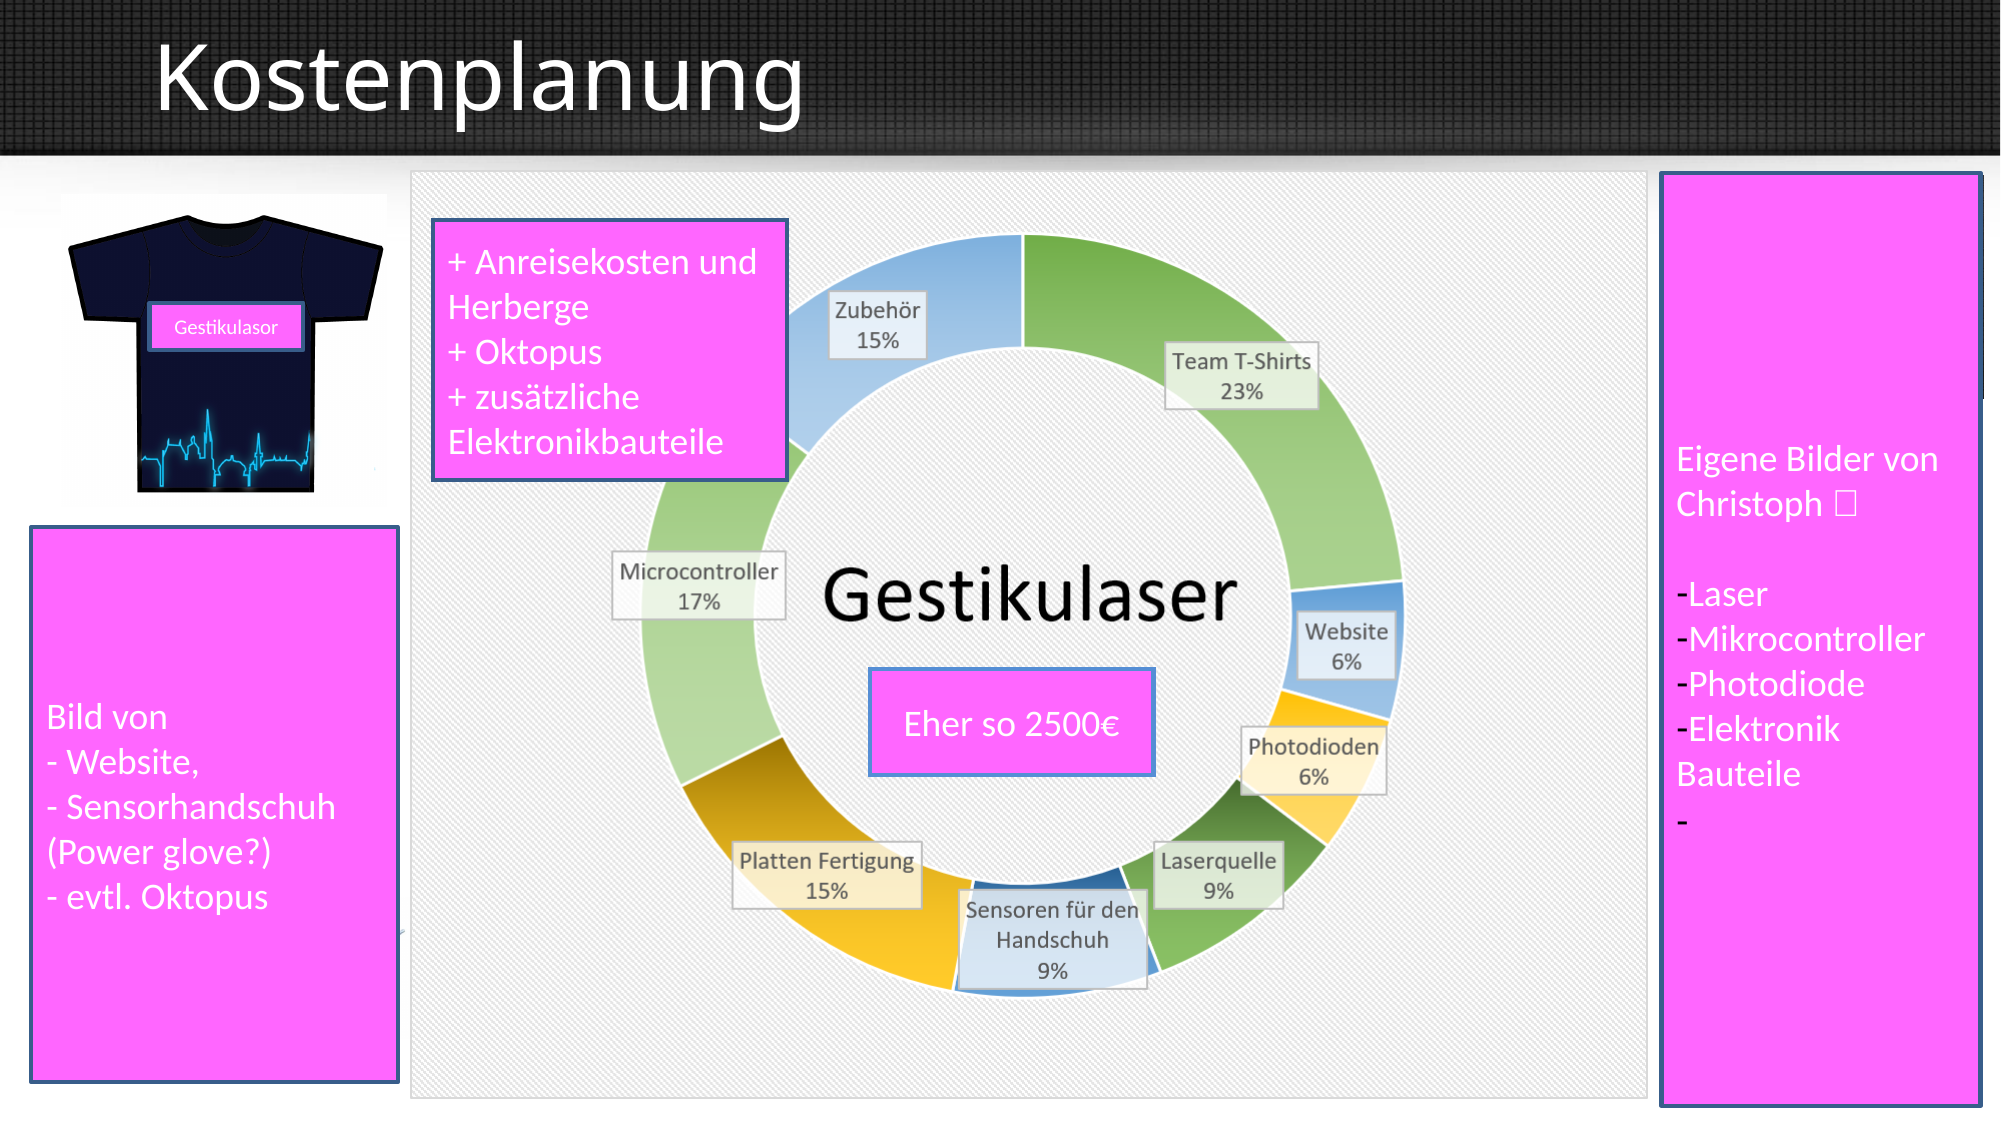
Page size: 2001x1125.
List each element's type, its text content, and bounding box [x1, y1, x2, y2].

picture [398, 170, 1648, 1099]
text_box Bild von - Website, - Sensorhandschuh (Power glove?) - evtl. Oktopus [31, 527, 398, 1082]
text_box Gestikulasor [150, 303, 303, 350]
text_box Eigene Bilder von Christoph  Laser Mikrocontroller Photodiode Elektronik Bauteile [1661, 173, 1980, 1106]
picture [61, 194, 387, 507]
text_box Eher so 2500€ [870, 669, 1154, 775]
title Kostenplanung [137, 0, 1863, 190]
text_box + Anreisekosten und Herberge + Oktopus + zusätzliche Elektronikbauteile [433, 220, 787, 480]
picture [1980, 175, 1984, 399]
